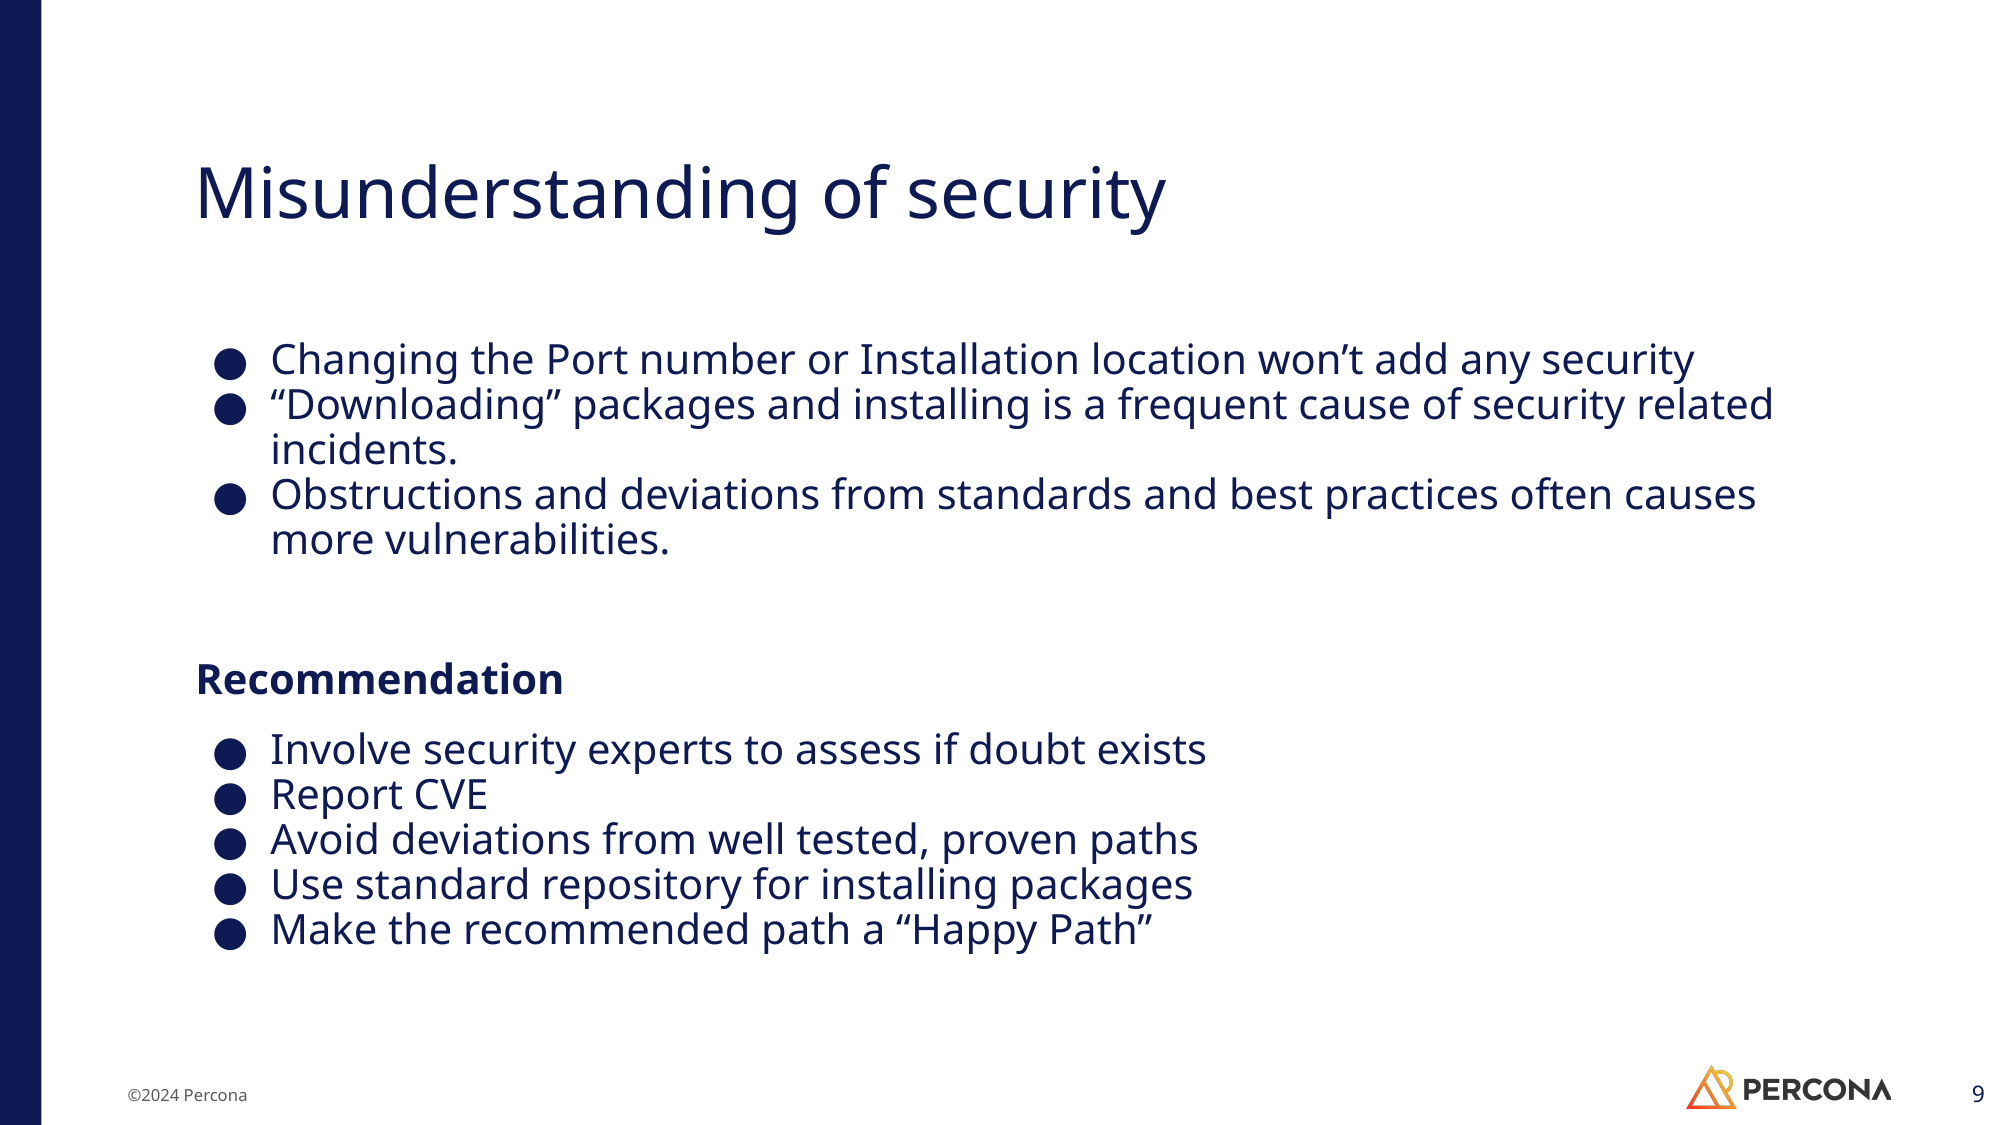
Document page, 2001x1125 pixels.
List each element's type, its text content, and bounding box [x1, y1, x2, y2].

slide_number <number> [1748, 1065, 2000, 1125]
picture [1686, 1065, 1748, 1109]
title Misunderstanding of security [179, 124, 1835, 266]
list Changing the Port number or Installation location won’t add any security “Downloading” packages and installing is a frequent cause of security related incidents. Obstructions and deviations from standards and best practices often causes more vulnerabilities. Recommendation Involve security experts to assess if doubt exists Report CVE Avoid deviations from well tested, proven paths Use standard repository for installing packages Make the recommended path a “Happy Path” [180, 310, 1835, 982]
